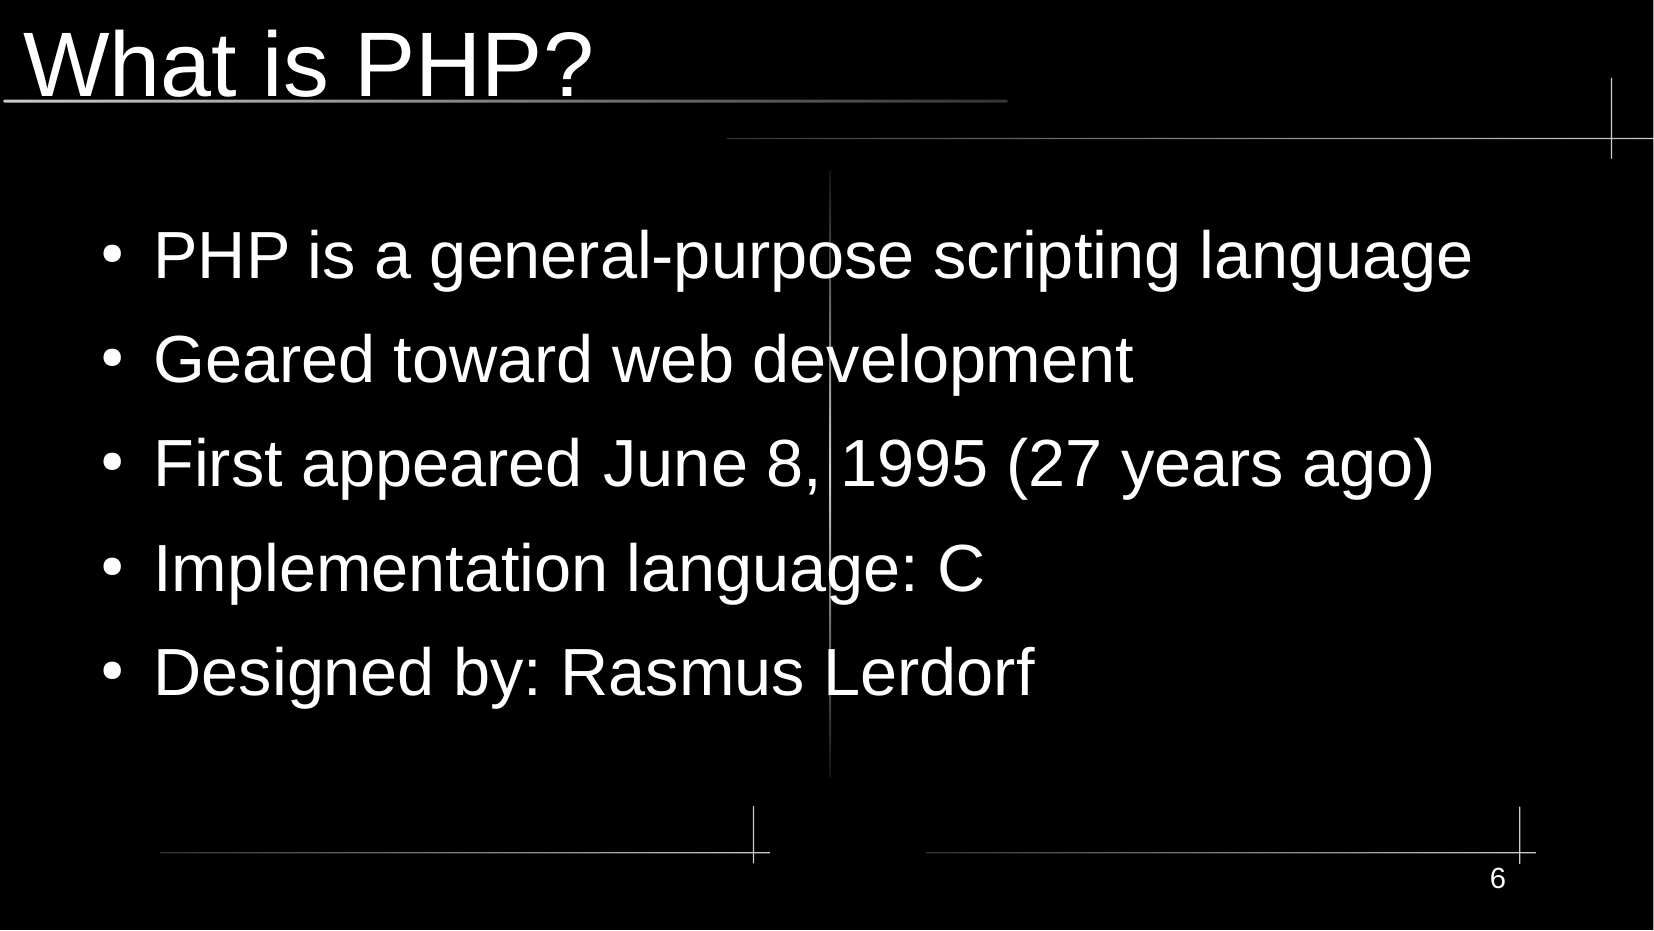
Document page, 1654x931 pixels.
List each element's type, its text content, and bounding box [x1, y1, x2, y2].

list PHP is a general-purpose scripting language Geared toward web development First appeared June 8, 1995 (27 years ago) Implementation language: C Designed by: Rasmus Lerdorf [82, 217, 1571, 758]
title What is PHP? [23, 11, 1589, 119]
